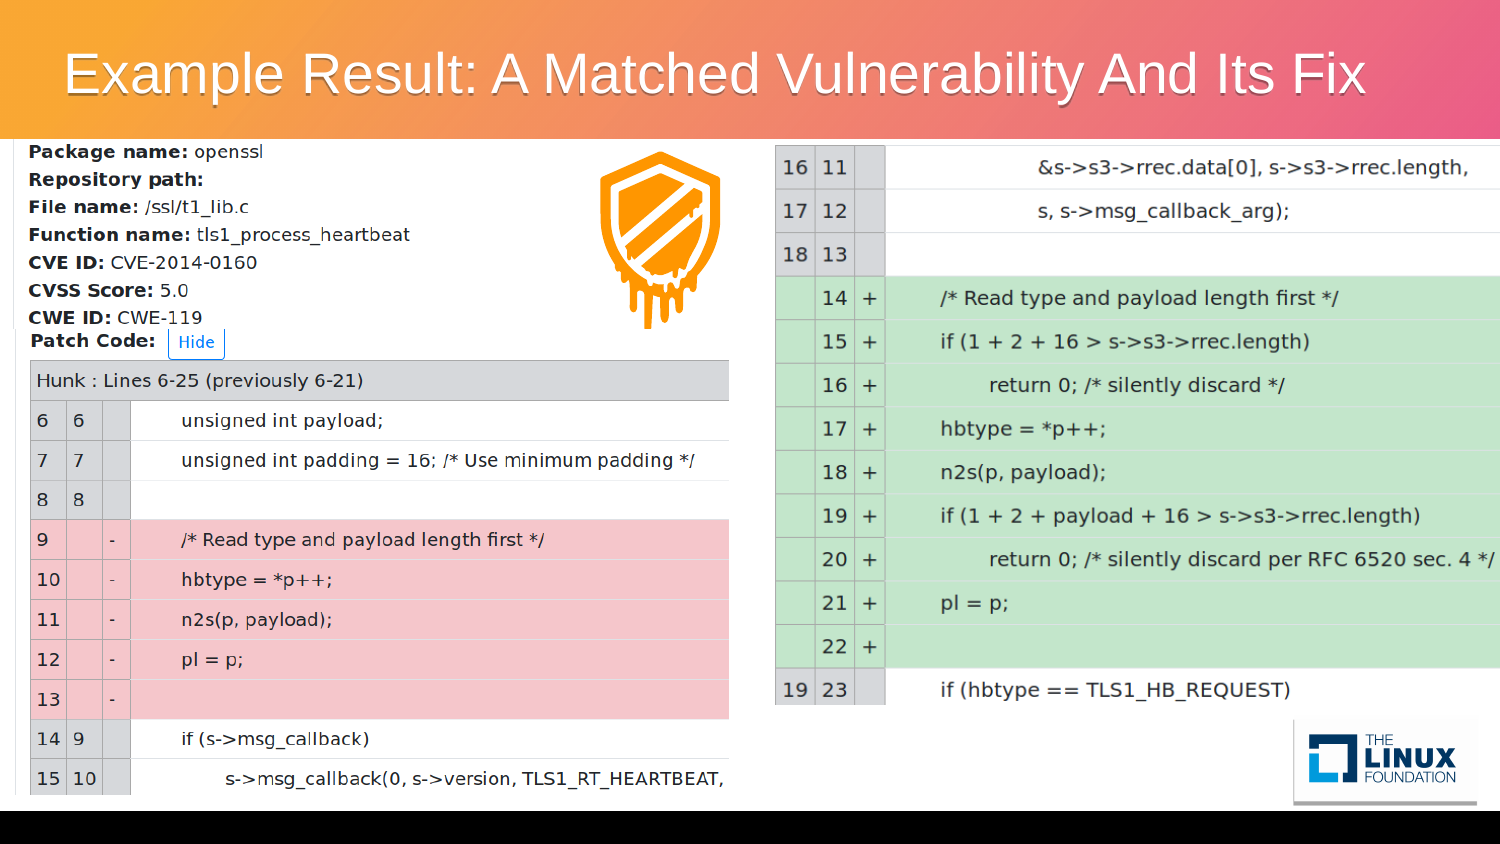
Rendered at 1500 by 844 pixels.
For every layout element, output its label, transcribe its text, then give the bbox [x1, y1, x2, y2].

picture [1352, 717, 1410, 788]
picture [772, 145, 1500, 706]
picture [0, 0, 1500, 796]
title Example Result: A Matched Vulnerability And Its Fix [48, 7, 1426, 140]
